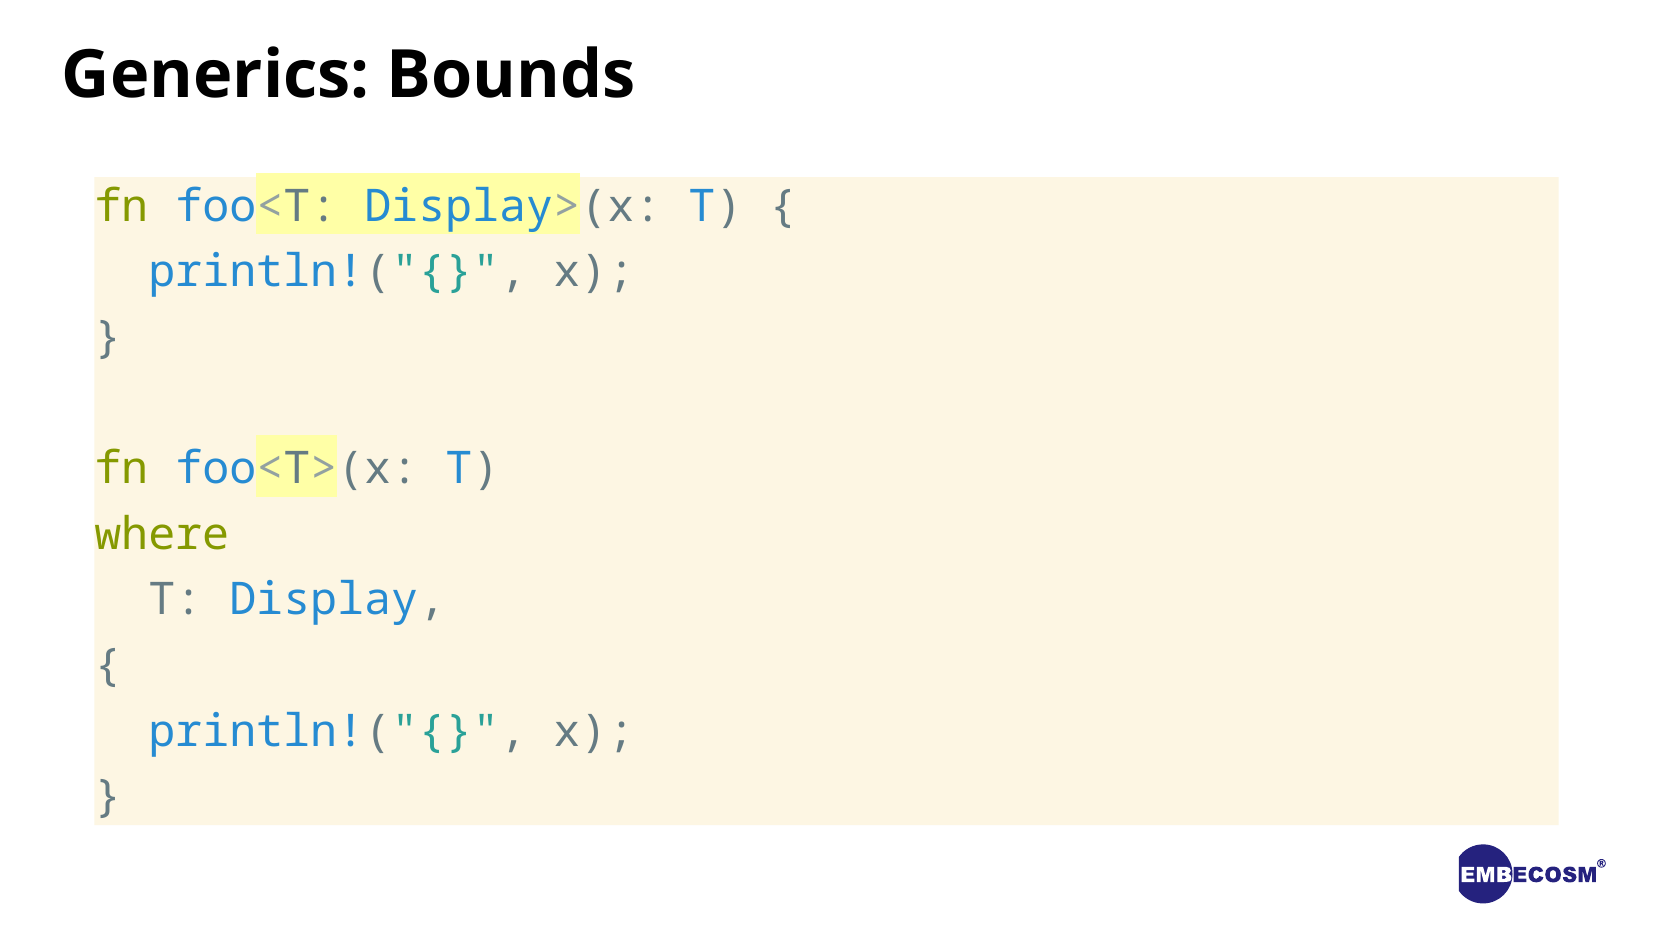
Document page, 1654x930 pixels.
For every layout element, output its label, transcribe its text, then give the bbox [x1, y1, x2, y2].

title Generics: Bounds [47, 26, 1606, 178]
list fn foo<T: Display>(x: T) { println!("{}", x); } fn foo<T>(x: T) where T: Display, { println!("{}", x); } [94, 177, 1559, 826]
